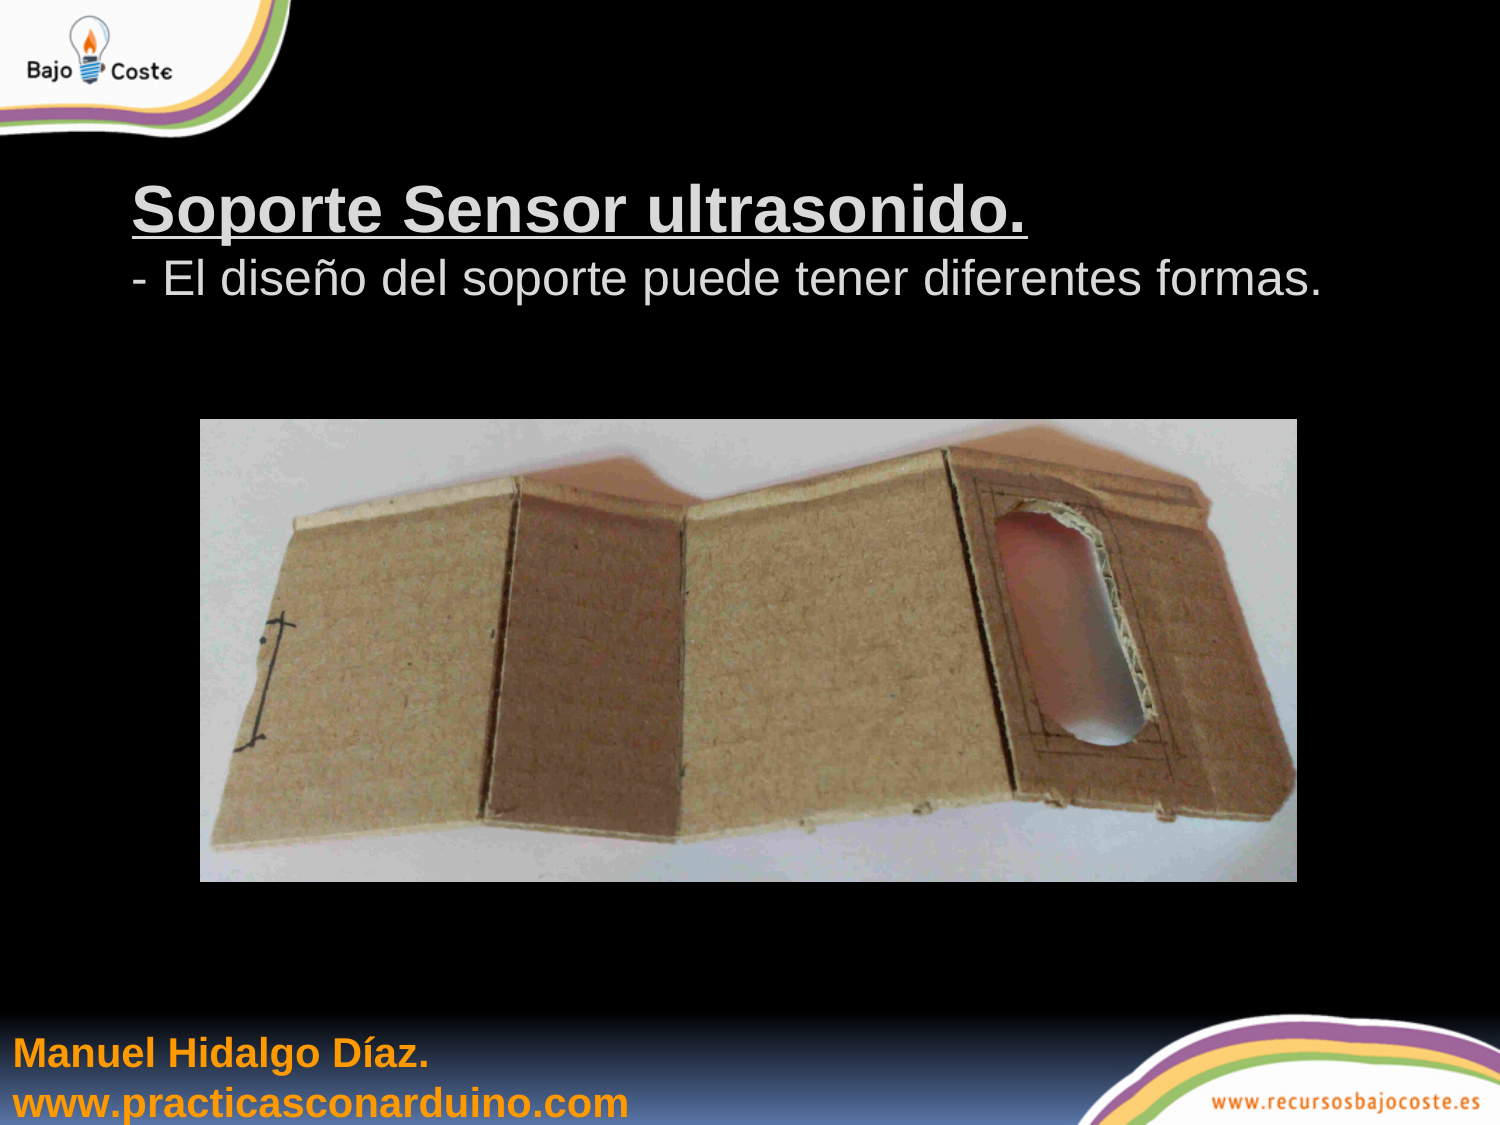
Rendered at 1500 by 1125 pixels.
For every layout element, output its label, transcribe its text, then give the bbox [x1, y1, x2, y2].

picture [0, 0, 1500, 1125]
text_box Soporte Sensor ultrasonido. - El diseño del soporte puede tener diferentes formas. [117, 157, 1416, 920]
text_box Manuel Hidalgo Díaz. www.practicasconarduino.com [0, 1017, 683, 1125]
